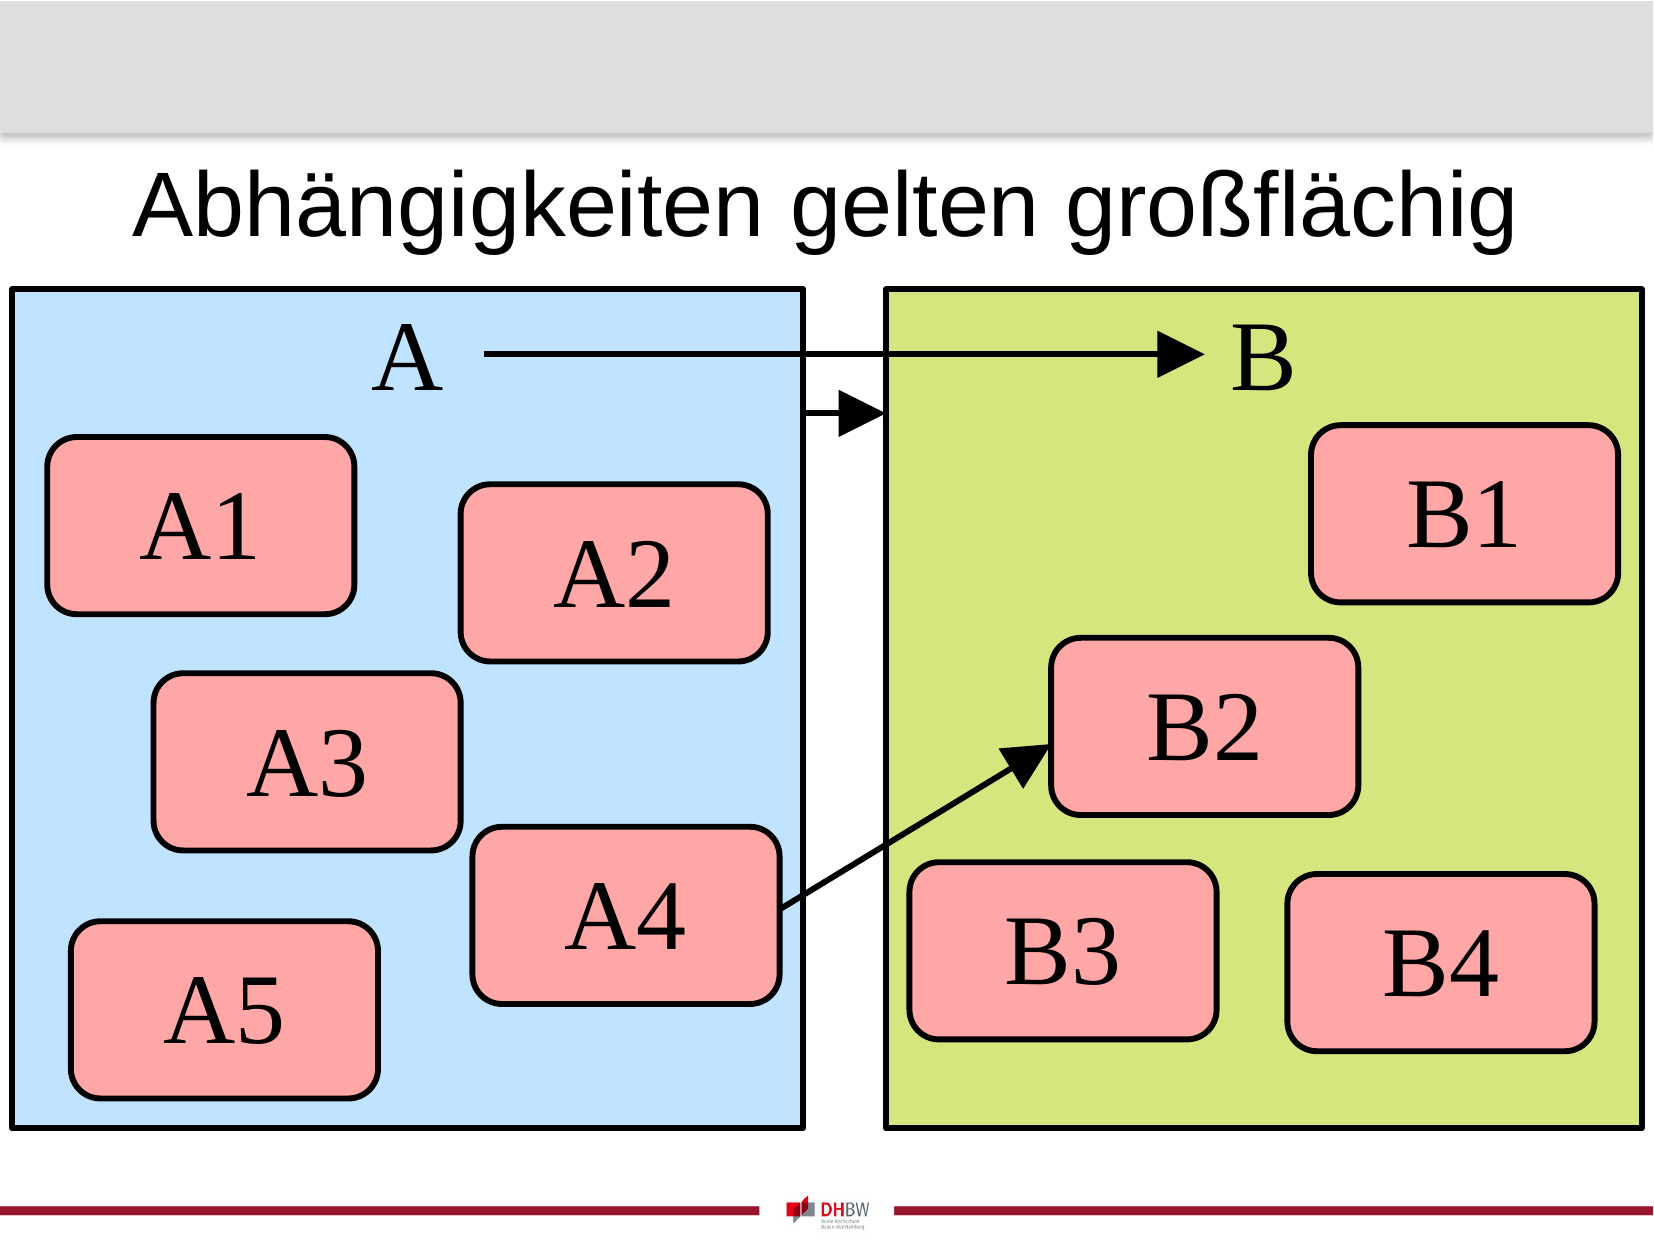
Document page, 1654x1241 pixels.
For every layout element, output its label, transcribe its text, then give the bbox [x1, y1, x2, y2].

text_box B1 [1311, 425, 1619, 603]
title Abhängigkeiten gelten großflächig [82, 147, 1571, 257]
text_box A1 [47, 437, 355, 615]
text_box B3 [909, 862, 1217, 1040]
text_box B2 [1051, 637, 1359, 816]
text_box B [885, 289, 1642, 1128]
text_box A4 [472, 826, 780, 1004]
text_box B4 [1287, 874, 1595, 1052]
text_box A5 [70, 921, 379, 1099]
text_box A [11, 289, 804, 1128]
picture [0, 1, 1654, 1237]
text_box A2 [460, 484, 768, 662]
text_box A3 [153, 673, 461, 851]
